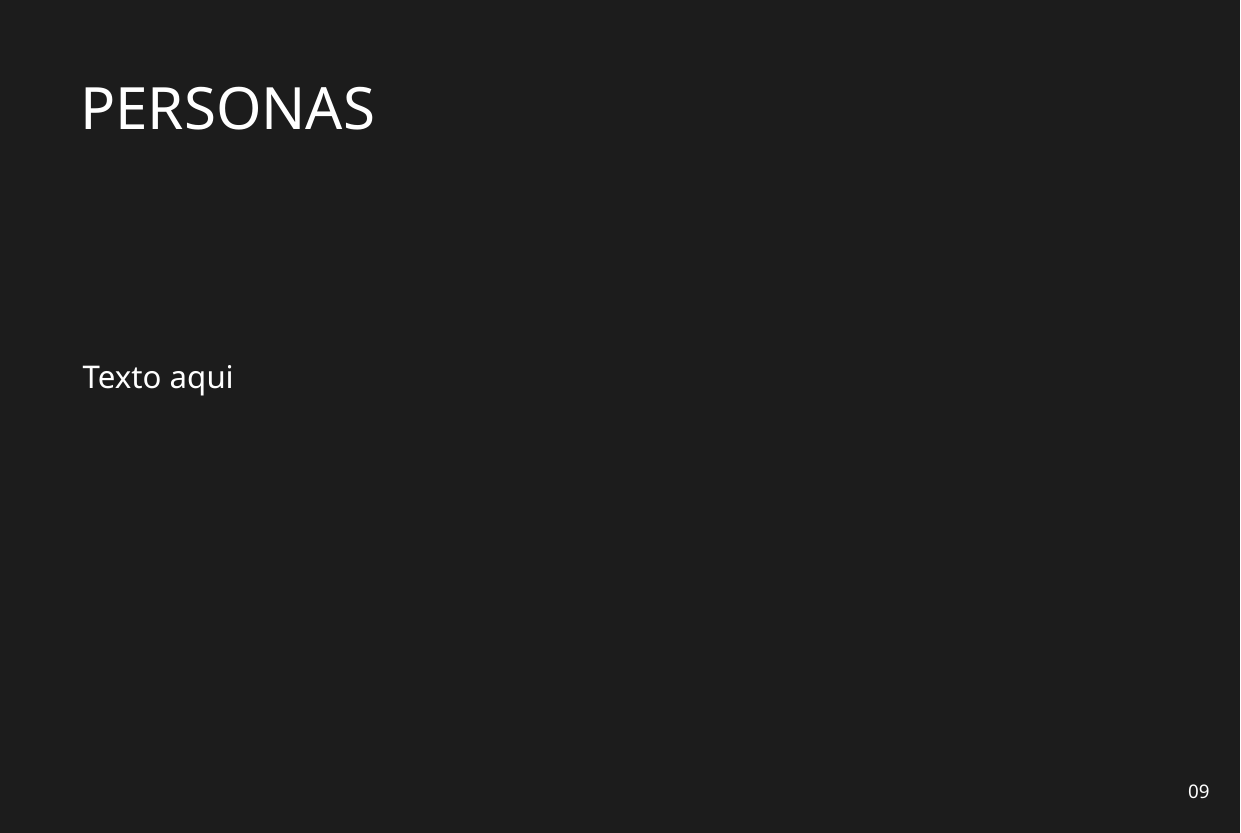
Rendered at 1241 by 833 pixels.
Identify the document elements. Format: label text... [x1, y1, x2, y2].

text_box Texto aqui [82, 355, 1134, 537]
title PERSONAS [80, 26, 1156, 188]
title 09 [1181, 778, 1217, 805]
